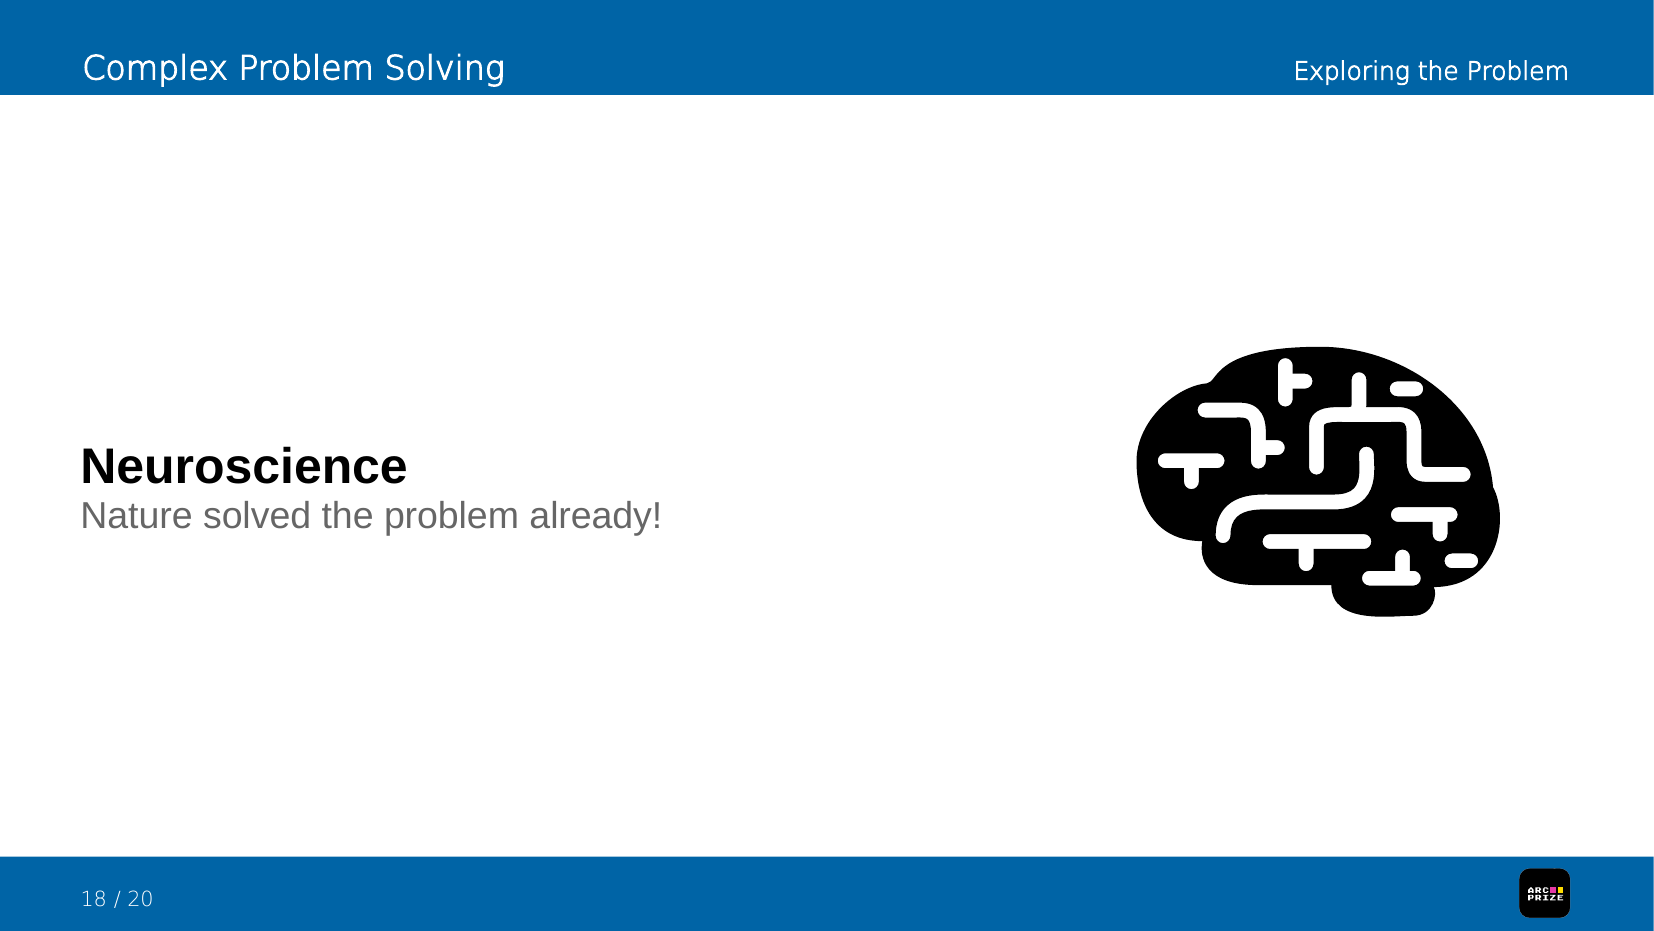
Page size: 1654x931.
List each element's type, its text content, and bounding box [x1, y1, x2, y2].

picture [1136, 300, 1501, 664]
title Complex Problem Solving [82, 48, 788, 88]
text_box Neuroscience Nature solved the problem already! [80, 173, 1575, 802]
picture [1519, 868, 1571, 918]
